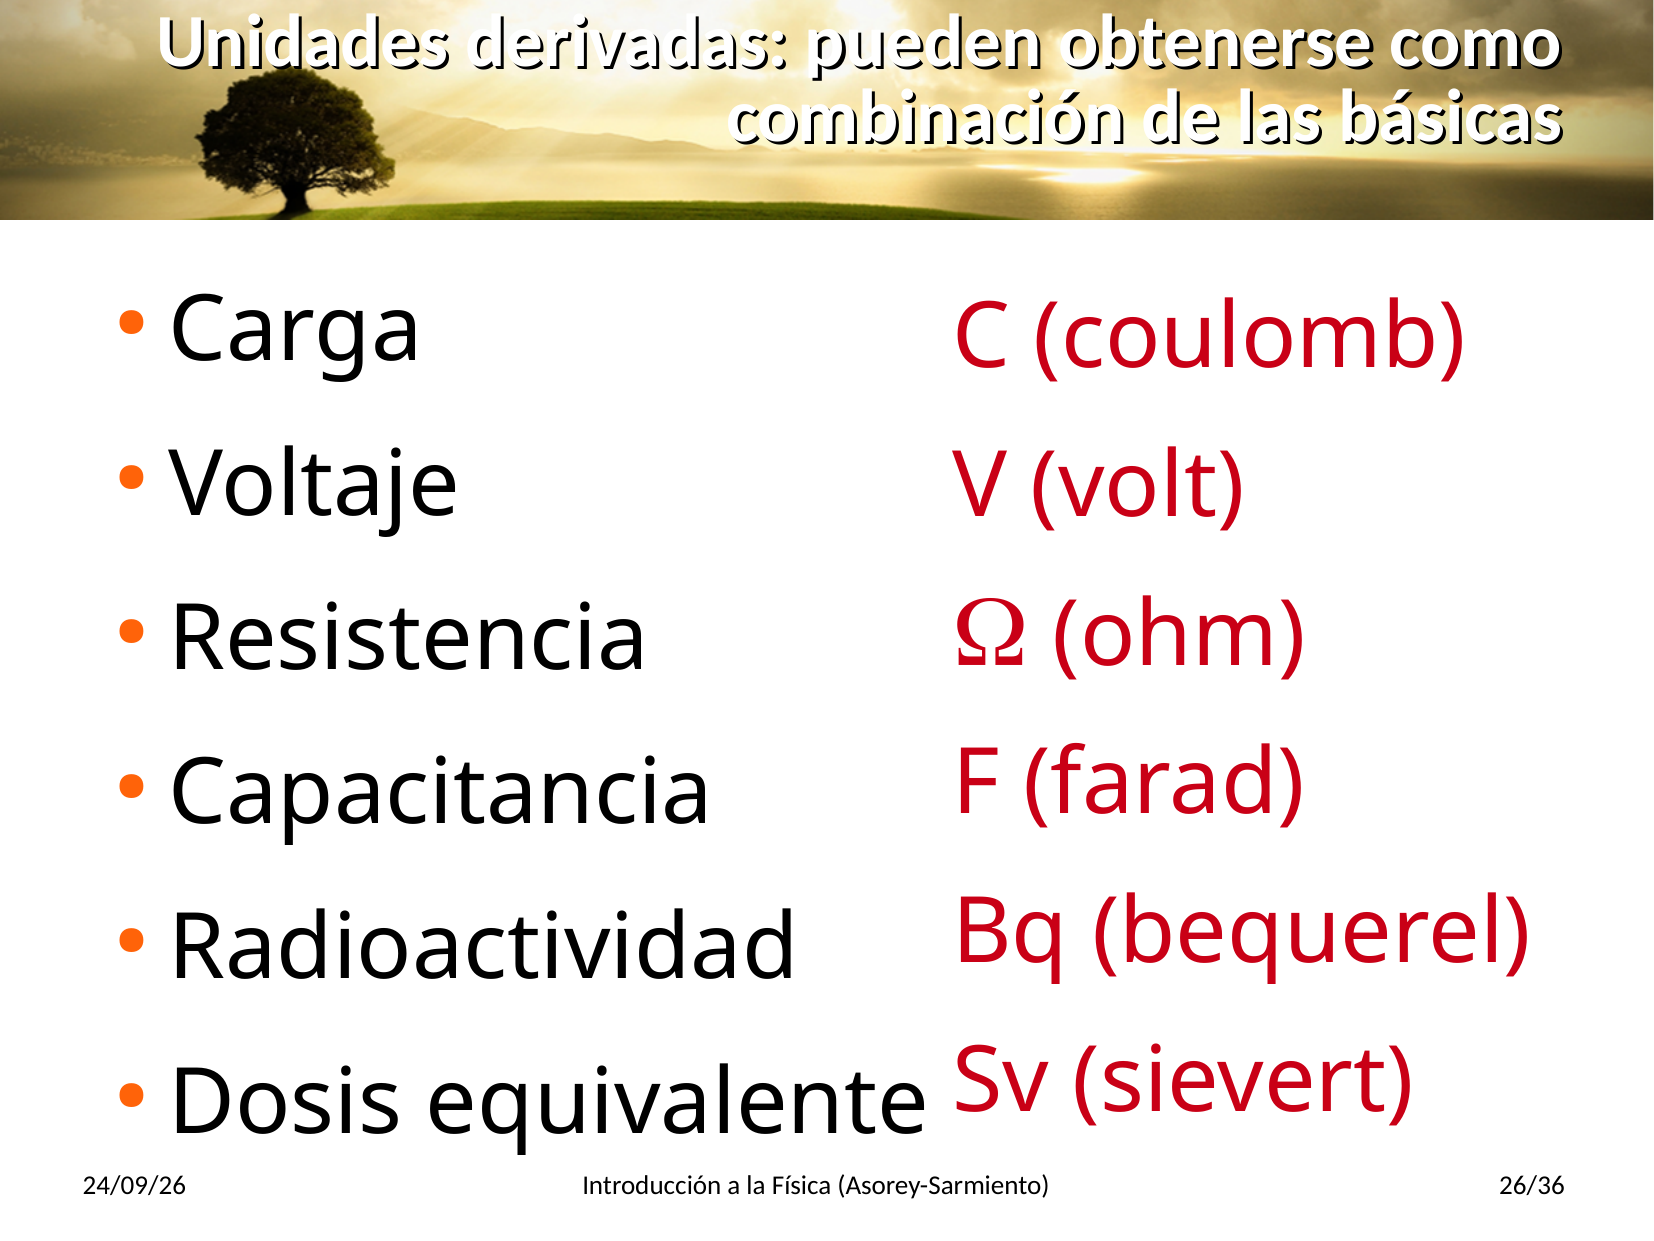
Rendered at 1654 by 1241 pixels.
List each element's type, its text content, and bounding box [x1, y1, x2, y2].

text_box Carga Voltaje Resistencia Capacitancia Radioactividad Dosis equivalente [82, 255, 1571, 1201]
title Unidades derivadas: pueden obtenerse como combinación de las básicas [75, 0, 1564, 177]
text_box C (coulomb) V (volt)  (ohm) F (farad) Bq (bequerel) Sv (sievert) [937, 262, 1613, 1141]
picture [0, 0, 1654, 220]
